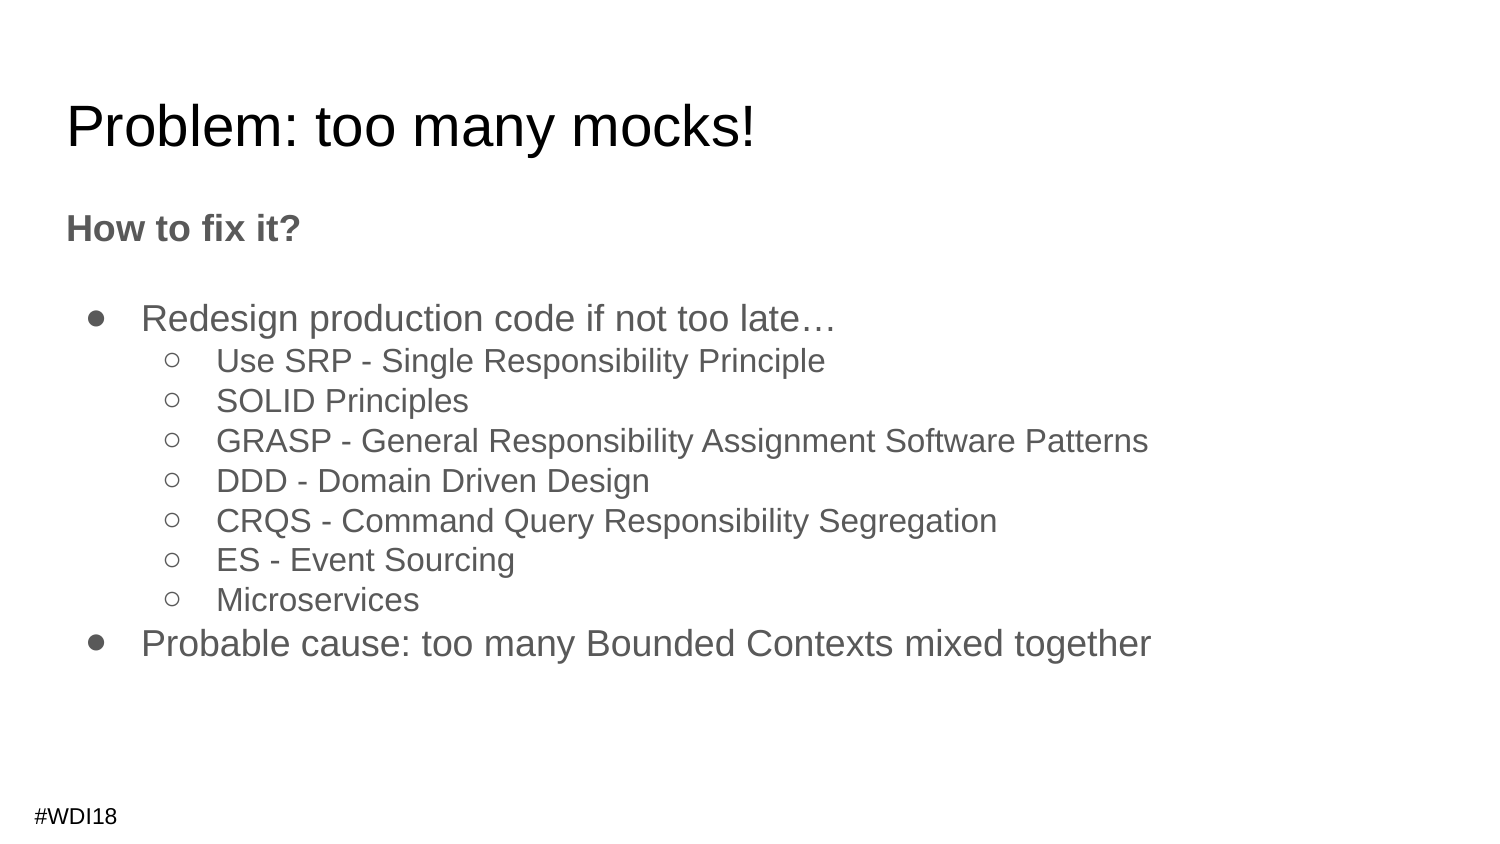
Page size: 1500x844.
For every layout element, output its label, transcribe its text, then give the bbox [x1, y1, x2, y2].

title Problem: too many mocks! [51, 72, 1449, 167]
text_box #WDI18 [0, 786, 247, 844]
list How to fix it? Redesign production code if not too late… Use SRP - Single Responsibility Principle SOLID Principles GRASP - General Responsibility Assignment Software Patterns DDD - Domain Driven Design CRQS - Command Query Responsibility Segregation ES - Event Sourcing Microservices Probable cause: too many Bounded Contexts mixed together [51, 189, 1449, 750]
